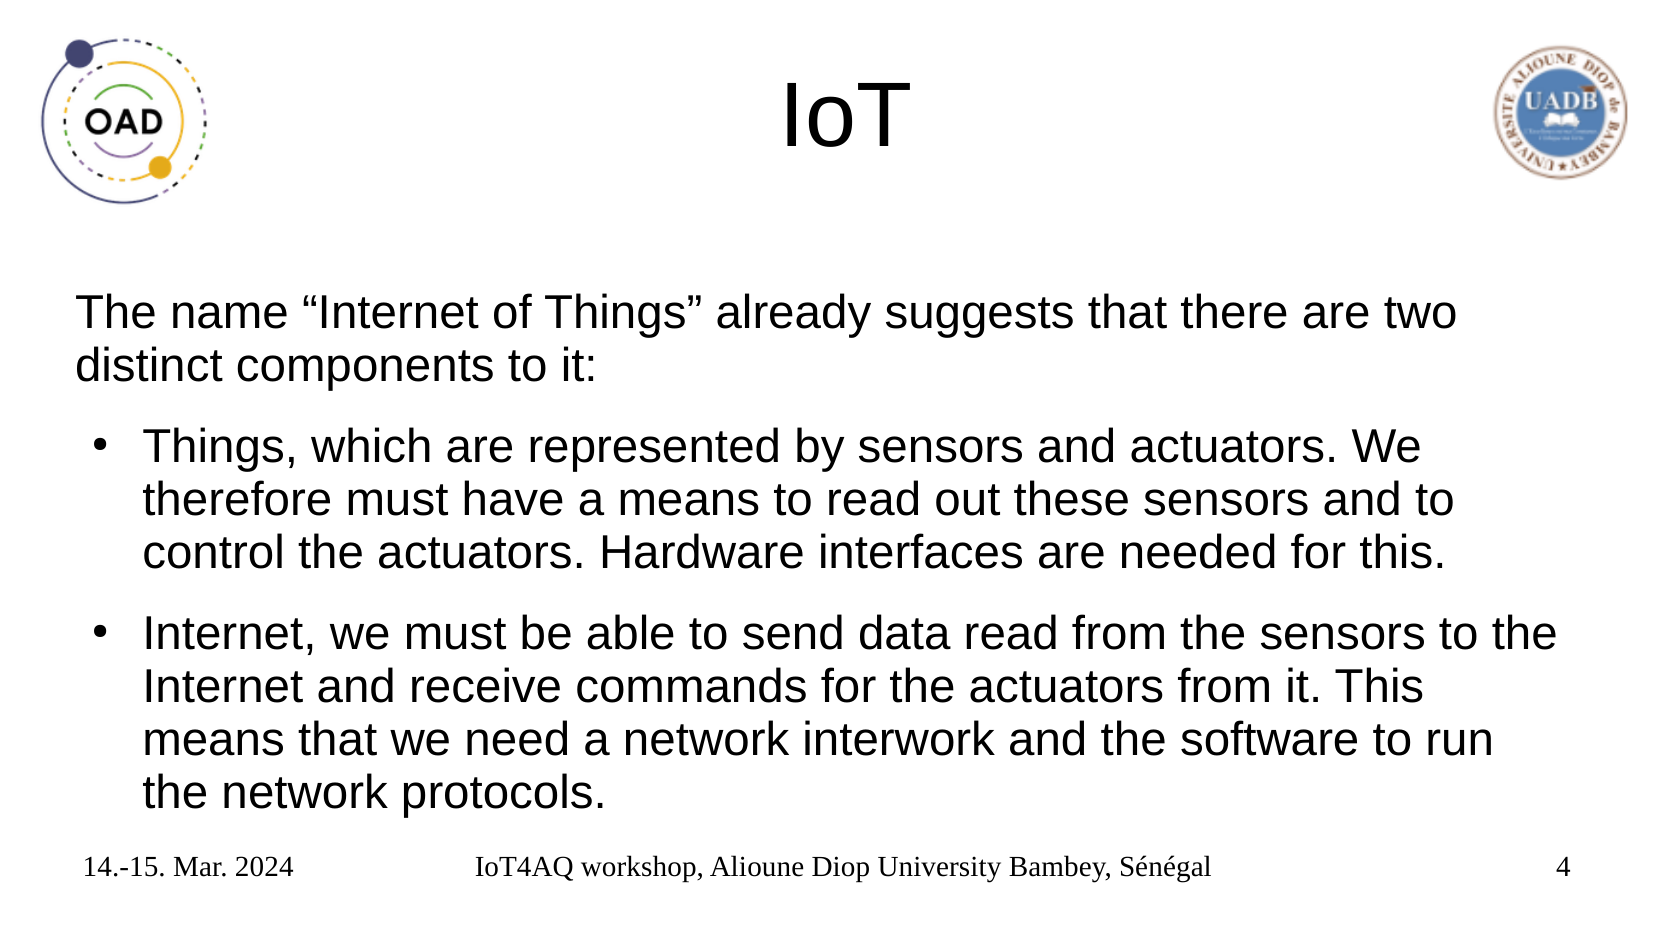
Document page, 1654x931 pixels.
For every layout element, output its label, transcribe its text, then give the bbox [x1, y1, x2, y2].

picture [1482, 37, 1641, 188]
list The name “Internet of Things” already suggests that there are two distinct components to it: Things, which are represented by sensors and actuators. We therefore must have a means to read out these sensors and to control the actuators. Hardware interfaces are needed for this. Internet, we must be able to send data read from the sensors to the Internet and receive commands for the actuators from it. This means that we need a network interwork and the software to run the network protocols. [75, 285, 1564, 826]
picture [0, 24, 242, 225]
title IoT [262, 37, 1430, 193]
